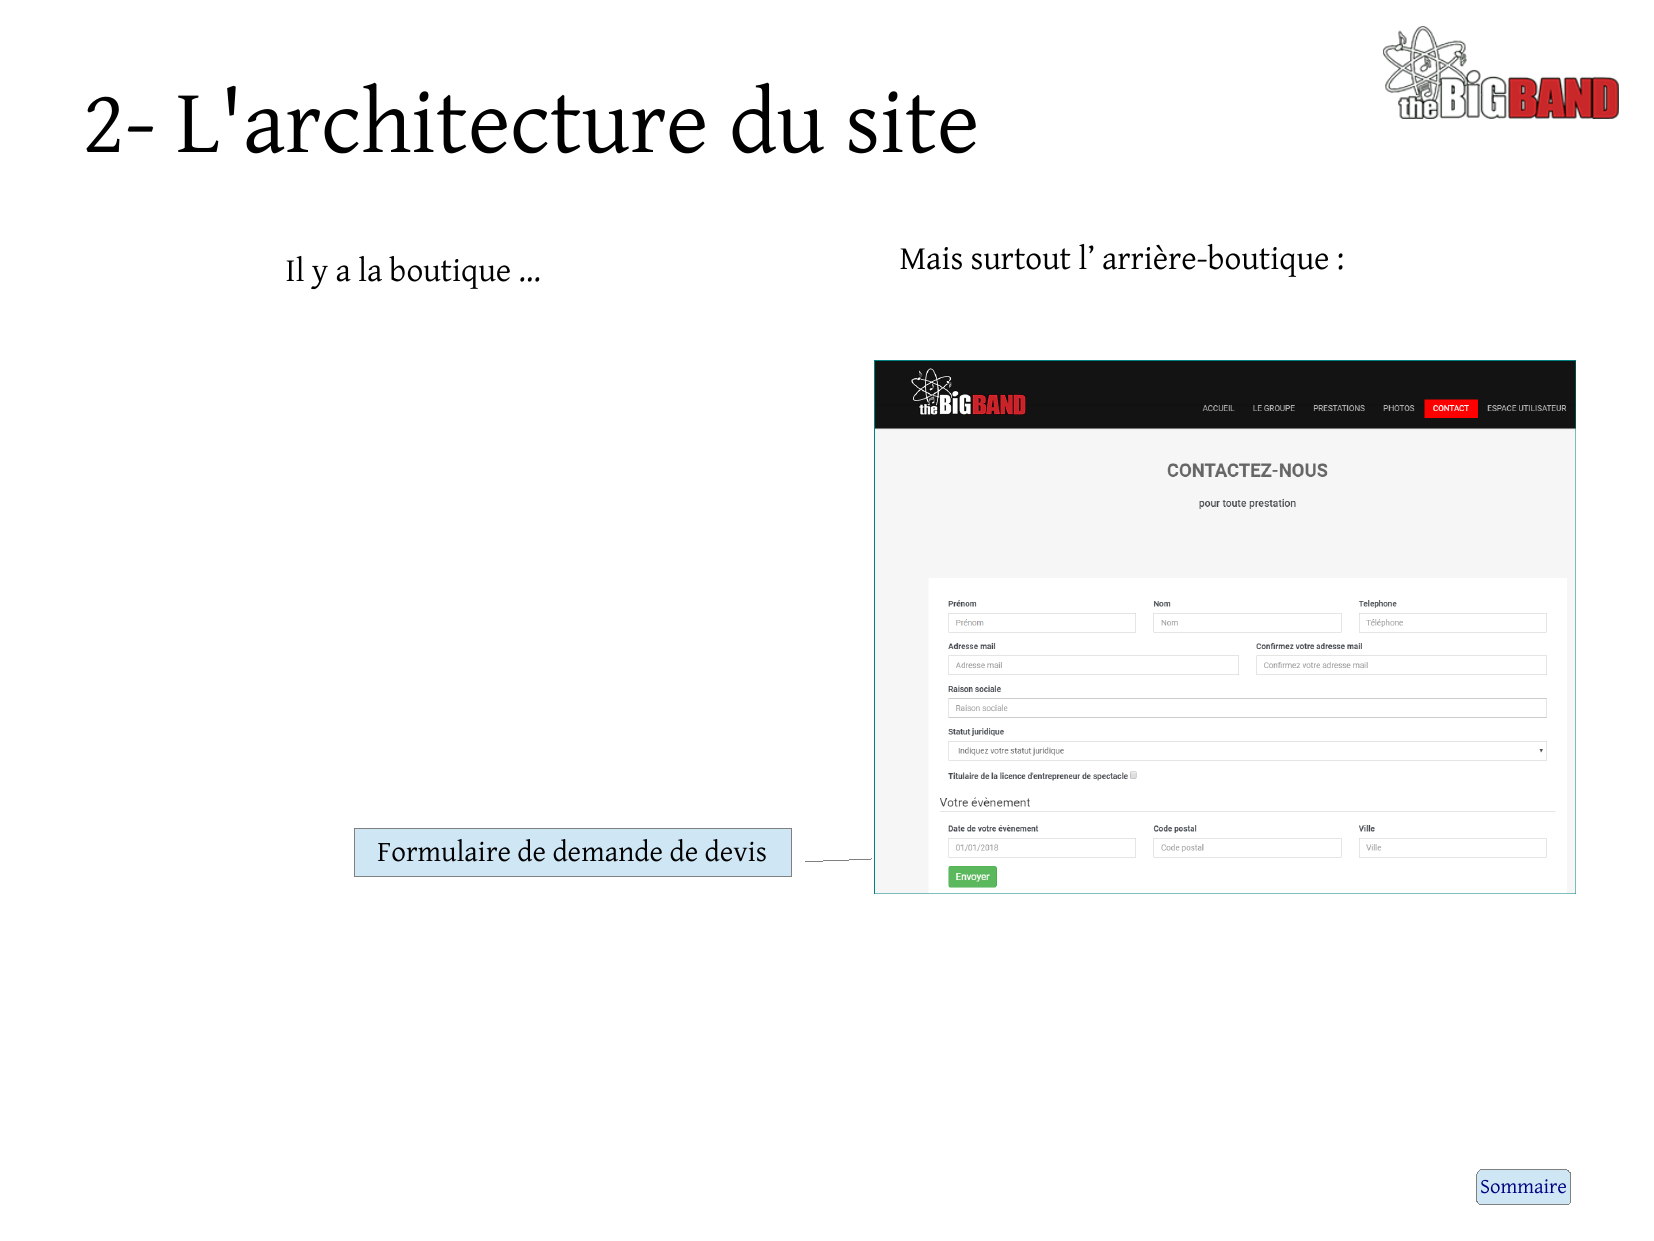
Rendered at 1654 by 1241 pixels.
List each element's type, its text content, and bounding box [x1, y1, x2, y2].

list Mais surtout l’ arrière-boutique : [791, 200, 1453, 319]
list Il y a la boutique ... [82, 212, 745, 331]
text_box Formulaire de demande de devis [354, 829, 791, 876]
text_box Sommaire [1476, 1169, 1571, 1205]
title 2- L'architecture du site [82, 49, 1571, 201]
picture [874, 360, 1576, 894]
picture [1383, 26, 1619, 119]
